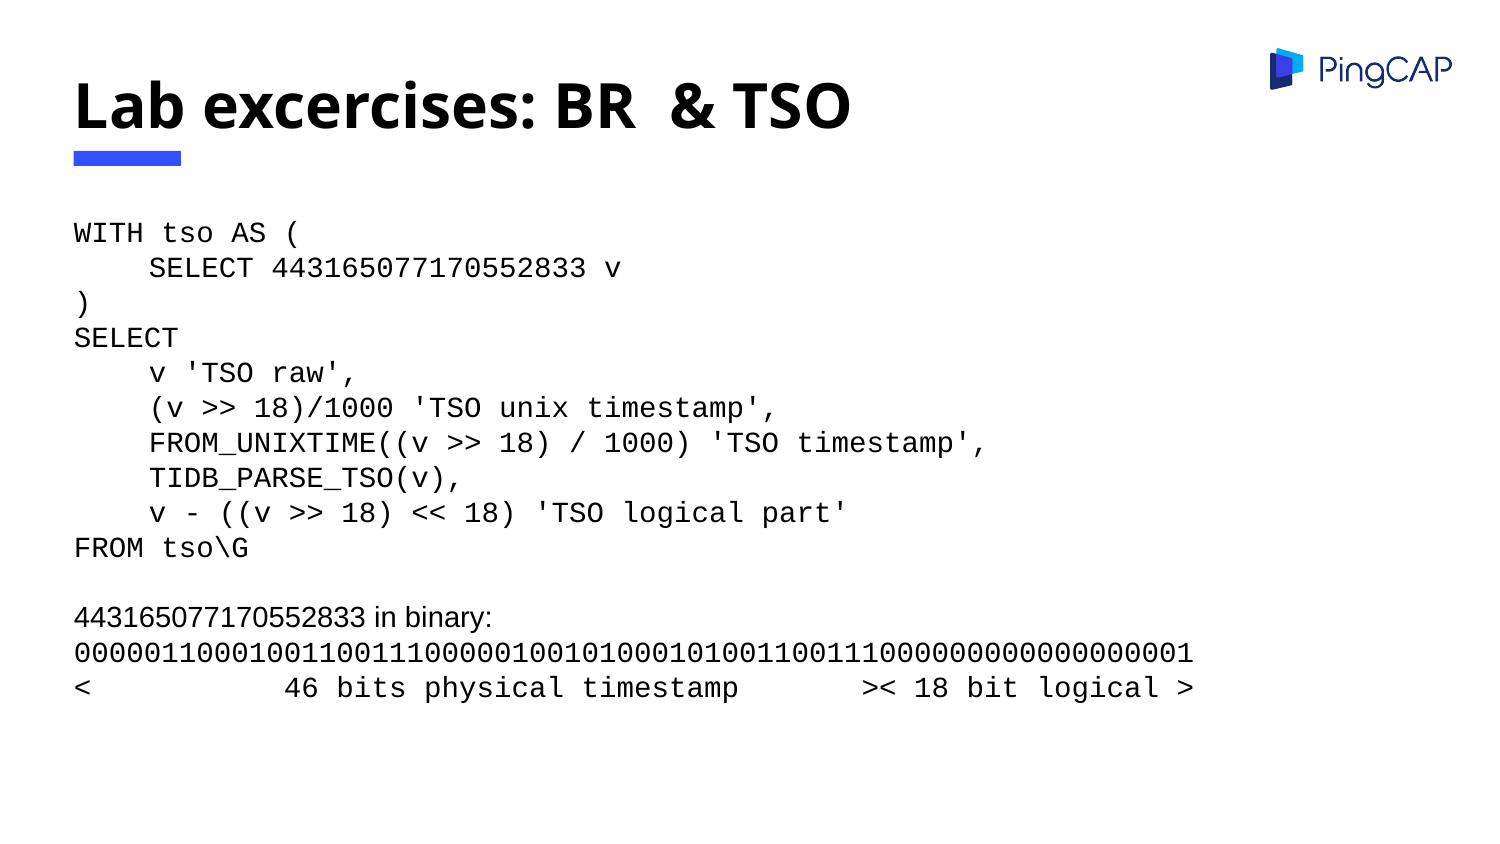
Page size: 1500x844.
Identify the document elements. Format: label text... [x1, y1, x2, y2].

text_box [73, 150, 181, 166]
text_box WITH tso AS ( SELECT 443165077170552833 v ) SELECT v 'TSO raw', (v >> 18)/1000 'TSO unix timestamp', FROM_UNIXTIME((v >> 18) / 1000) 'TSO timestamp', TIDB_PARSE_TSO(v), v - ((v >> 18) << 18) 'TSO logical part' FROM tso\G 443165077170552833 in binary: 0000011000100110011100000100101000101001100111000000000000000001 < 46 bits physical timestamp >< 18 bit logical > [58, 198, 1226, 775]
text_box Lab excercises: BR & TSO [58, 50, 925, 151]
picture [1270, 48, 1452, 90]
